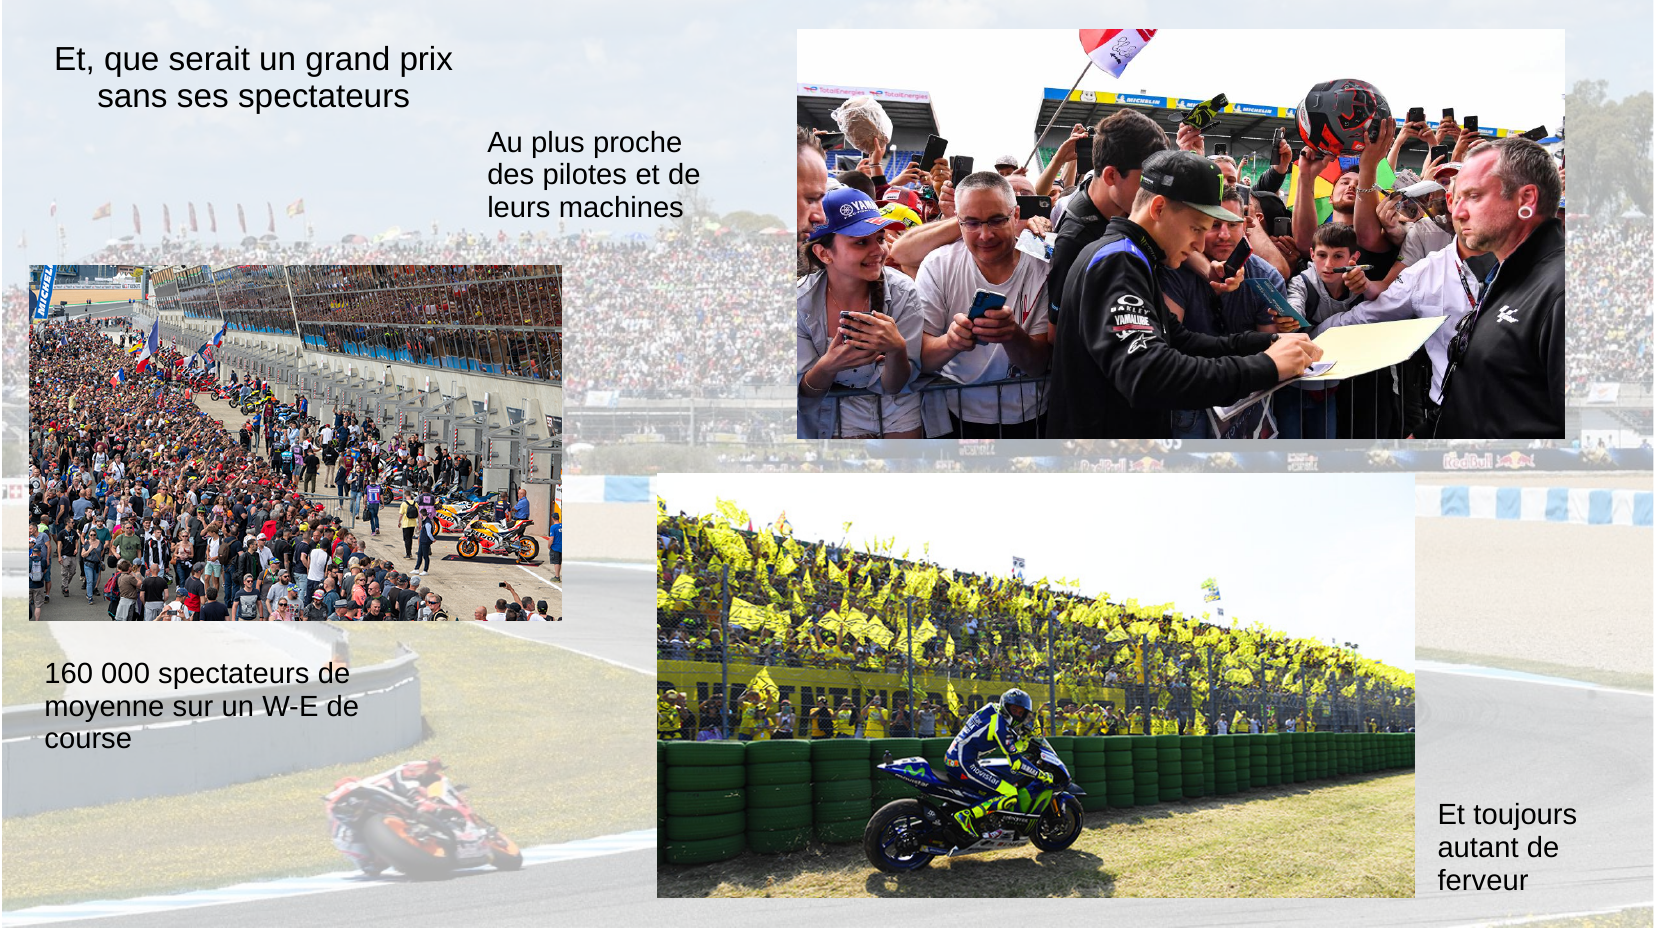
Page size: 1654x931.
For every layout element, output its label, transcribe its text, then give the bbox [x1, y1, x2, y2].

title Et, que serait un grand prix sans ses spectateurs [29, 37, 479, 119]
text_box Au plus proche des pilotes et de leurs machines [472, 118, 739, 237]
text_box 160 000 spectateurs de moyenne sur un W-E de course [29, 649, 443, 768]
picture [2, 0, 1654, 928]
text_box Et toujours autant de ferveur [1422, 790, 1654, 909]
